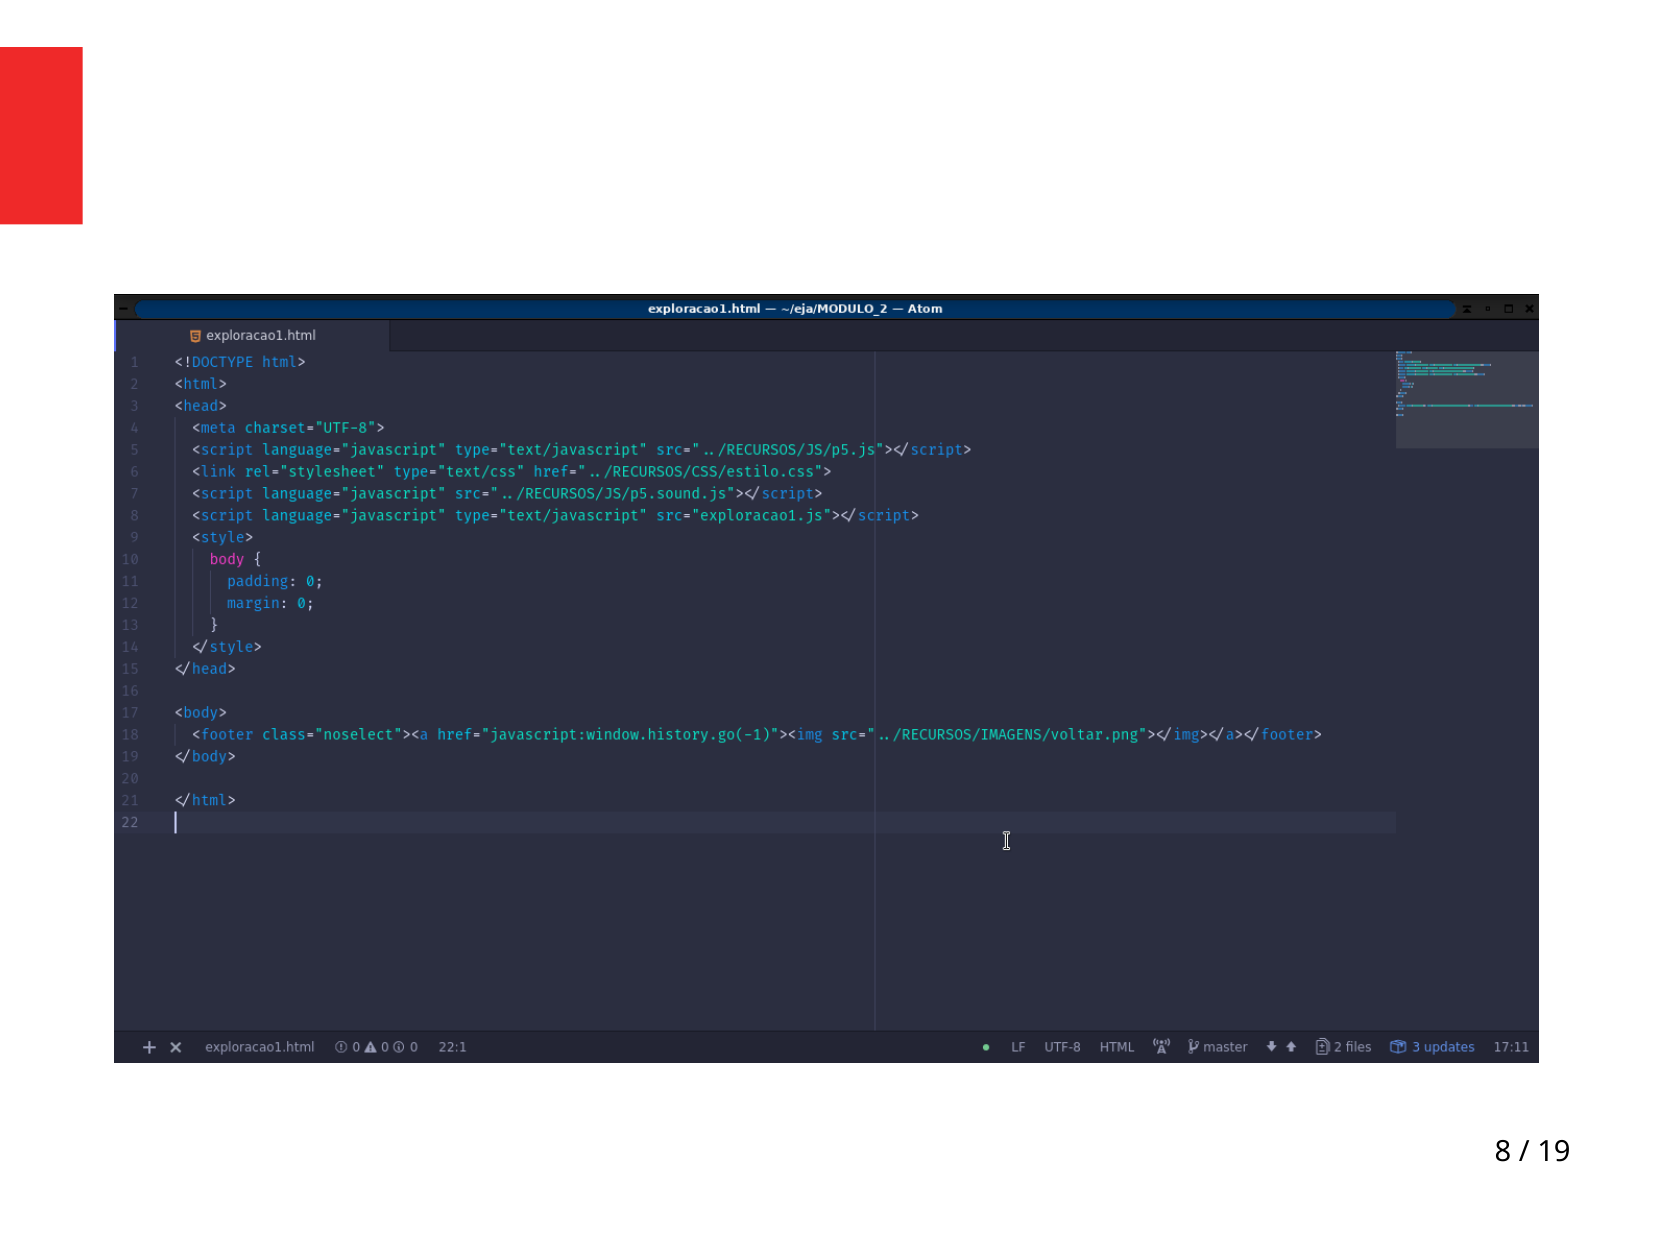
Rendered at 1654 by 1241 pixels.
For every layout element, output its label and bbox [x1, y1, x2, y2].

picture [114, 294, 1539, 1063]
